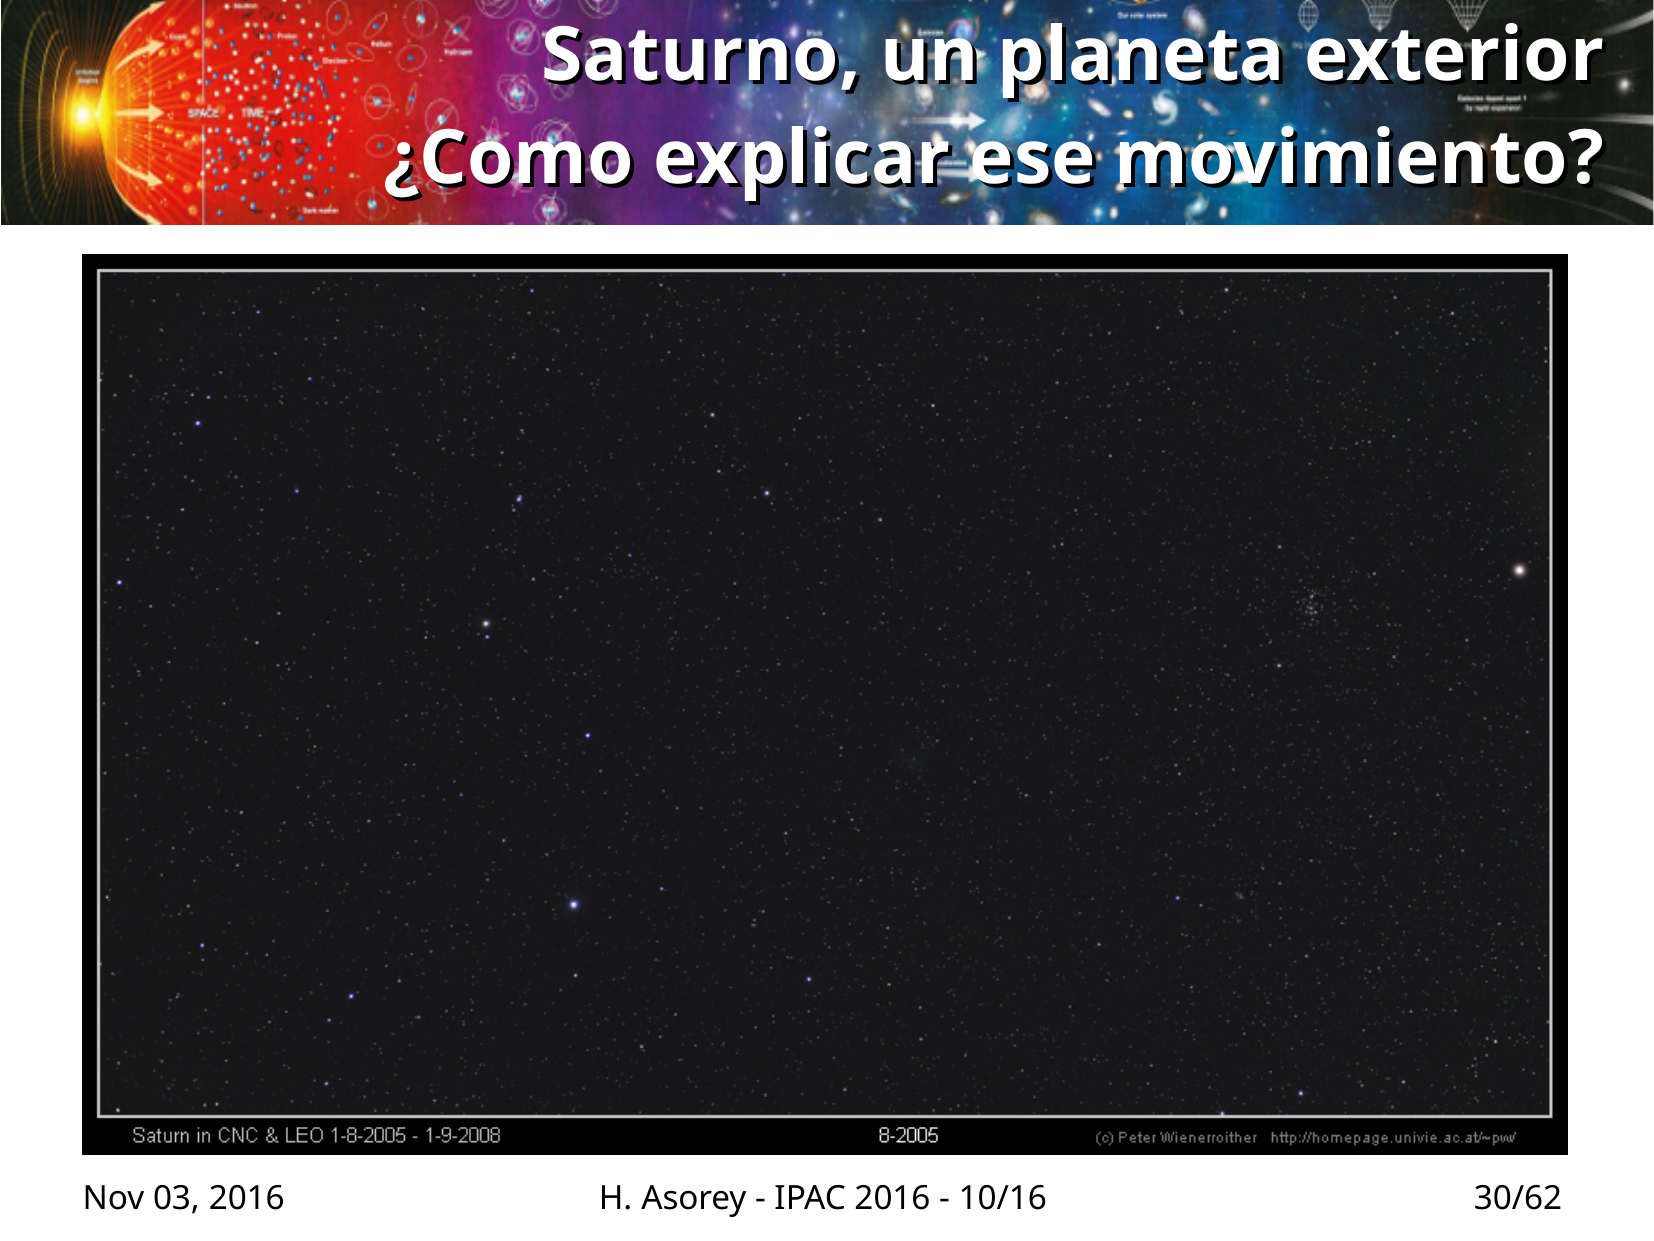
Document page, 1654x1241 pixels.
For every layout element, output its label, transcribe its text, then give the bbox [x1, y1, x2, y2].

title Saturno, un planeta exterior ¿Como explicar ese movimiento? [45, 11, 1606, 195]
picture [82, 254, 1568, 1156]
picture [1, 0, 1654, 225]
